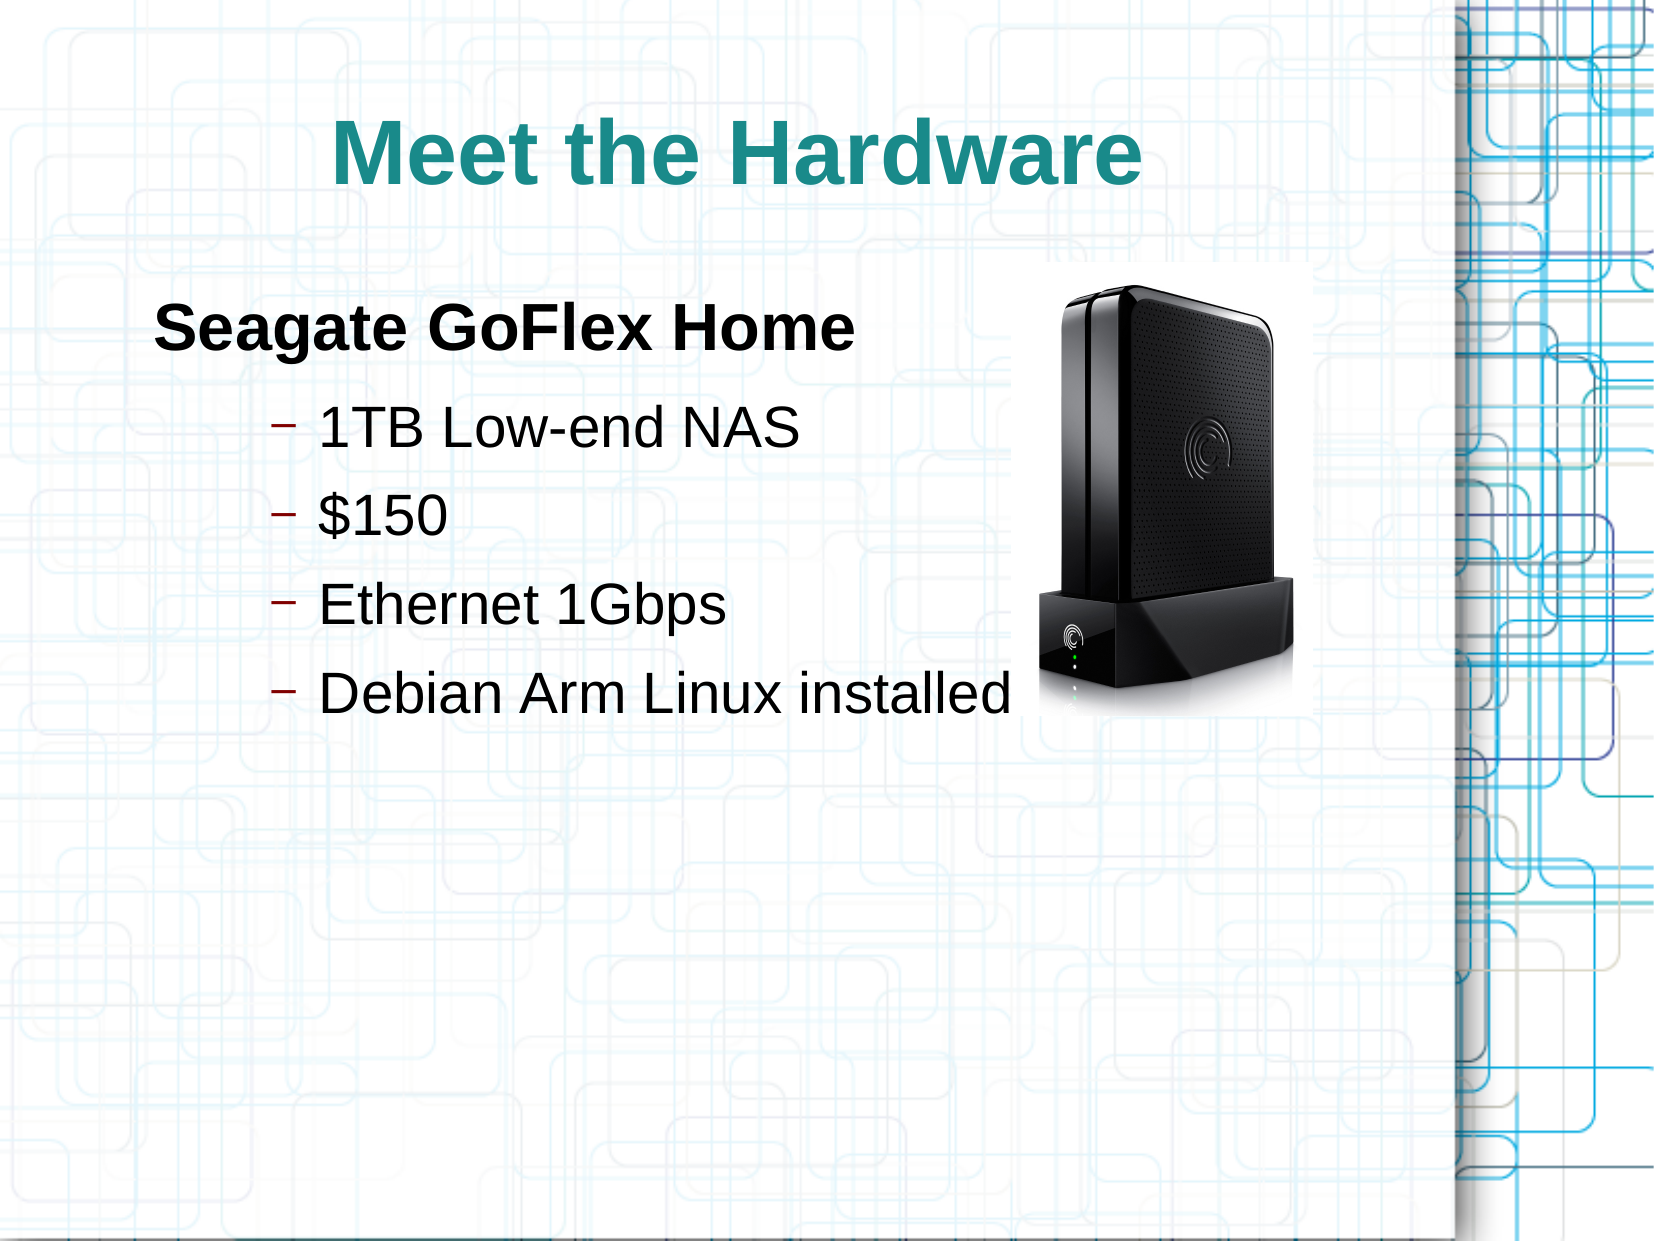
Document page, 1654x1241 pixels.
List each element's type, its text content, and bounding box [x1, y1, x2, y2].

title Meet the Hardware [59, 49, 1418, 257]
picture [0, 0, 1654, 1241]
list Seagate GoFlex Home 1TB Low-end NAS $150 Ethernet 1Gbps Debian Arm Linux installed [82, 290, 1418, 1010]
